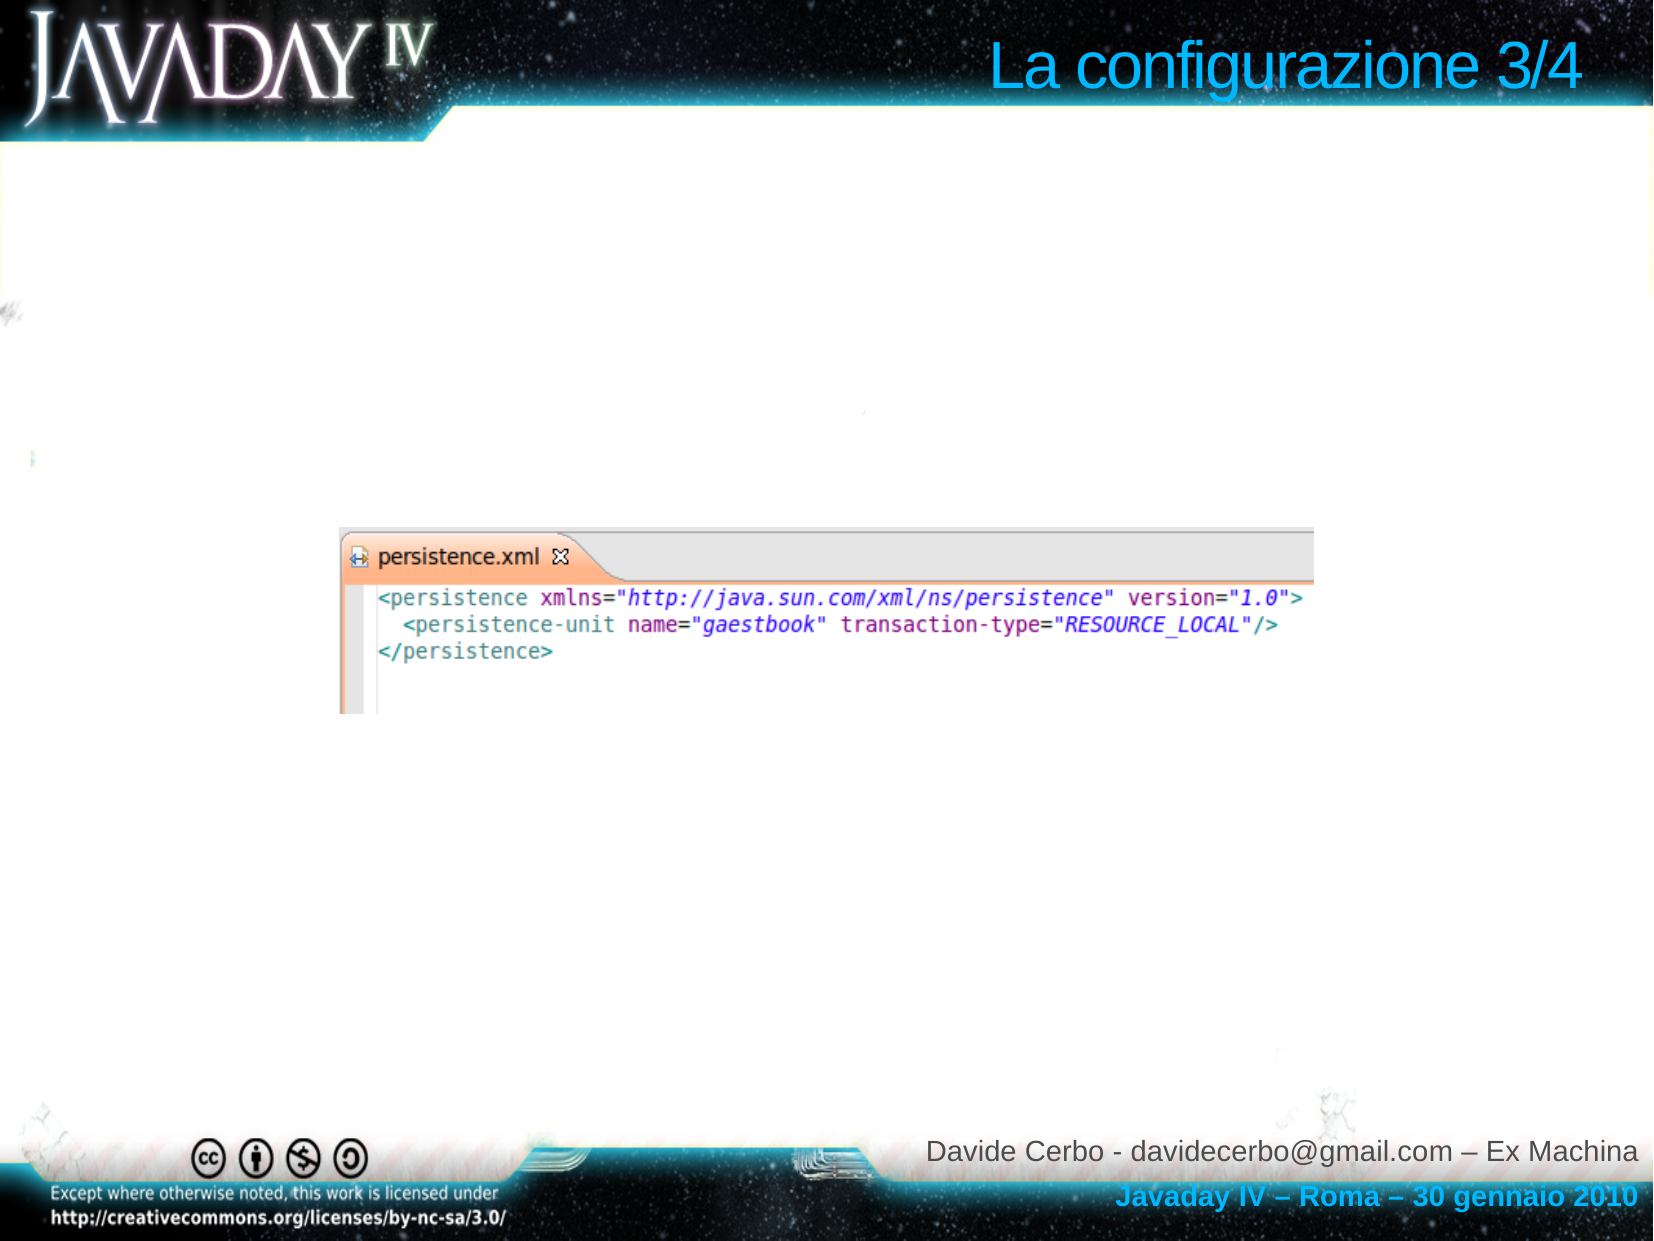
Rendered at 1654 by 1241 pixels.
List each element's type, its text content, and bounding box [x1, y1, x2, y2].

title La configurazione 3/4 [108, 0, 1585, 169]
picture [0, 0, 1653, 1241]
